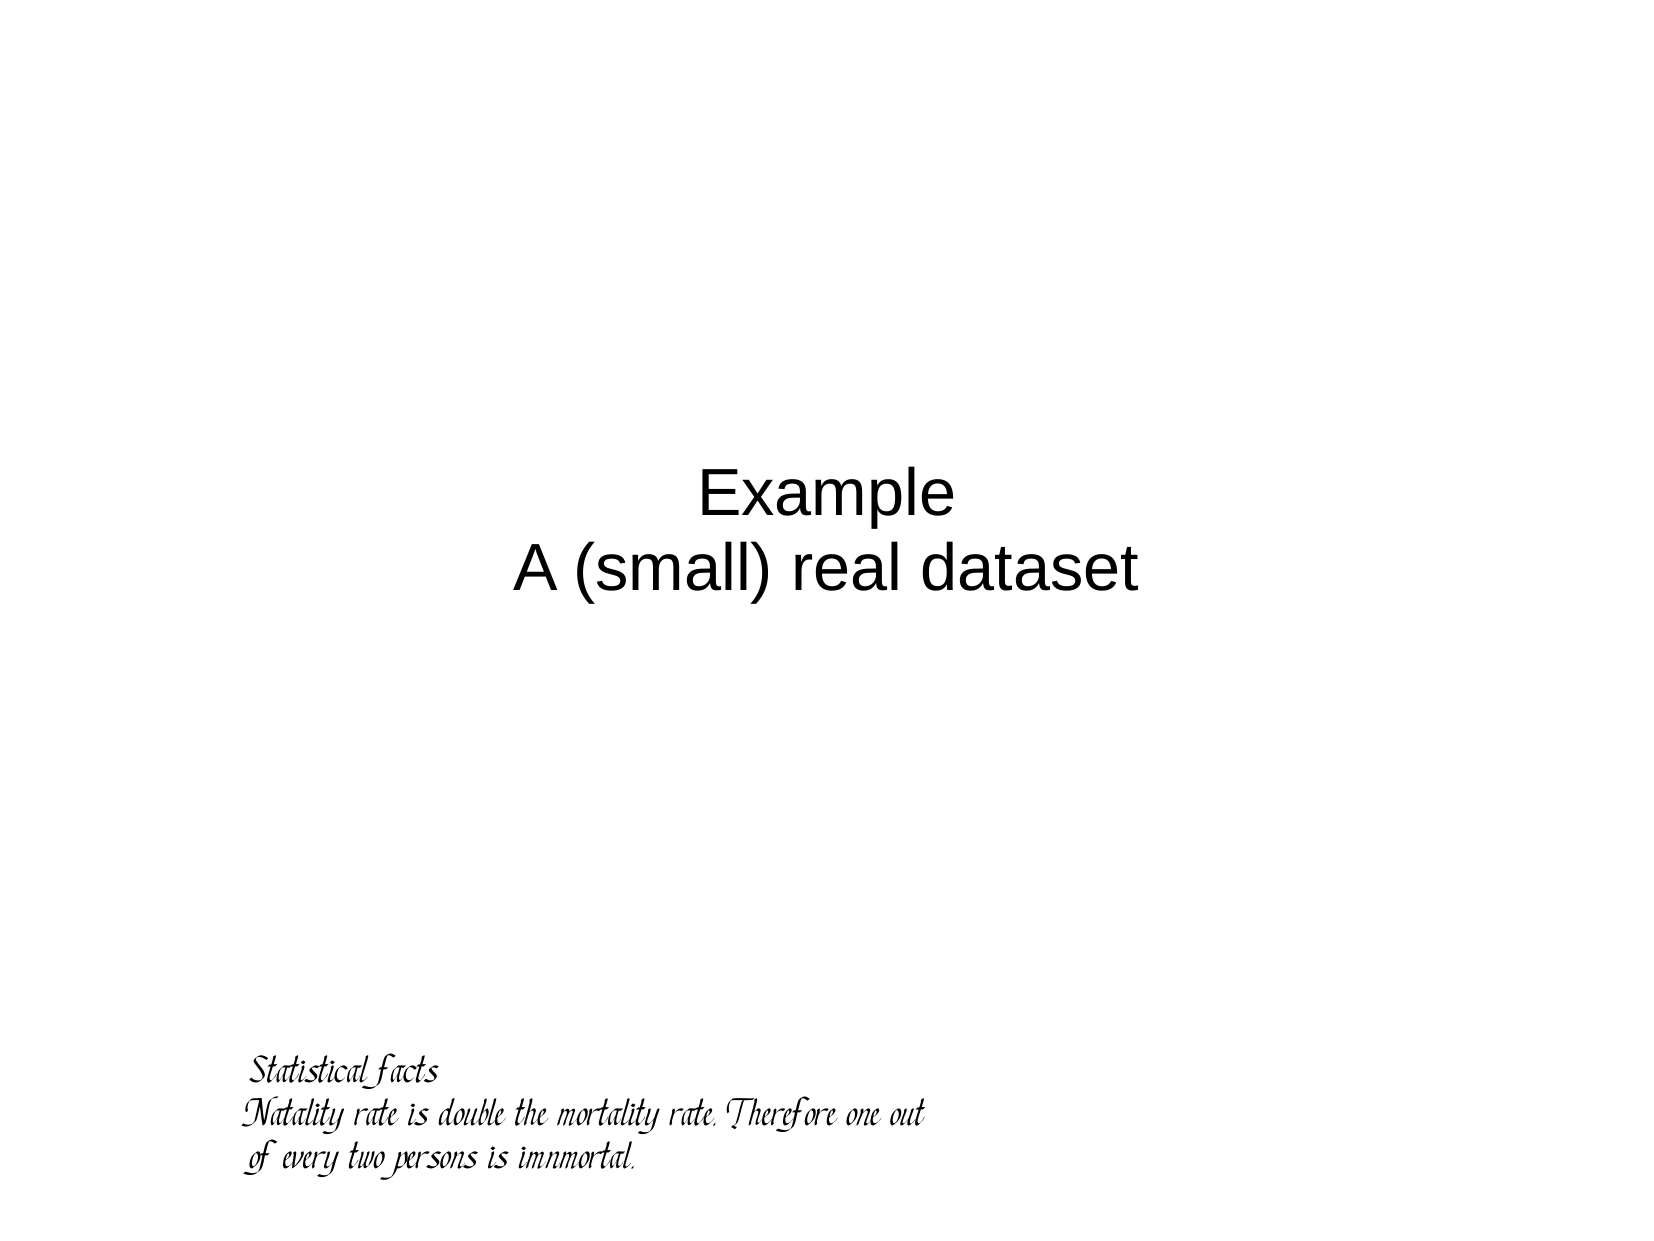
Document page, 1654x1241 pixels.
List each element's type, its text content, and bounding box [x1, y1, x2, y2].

subtitle Example A (small) real dataset [82, 49, 1571, 1010]
text_box Statistical facts Natality rate is double the mortality rate. Therefore one out of every two persons is imnmortal. [236, 1045, 1052, 1190]
